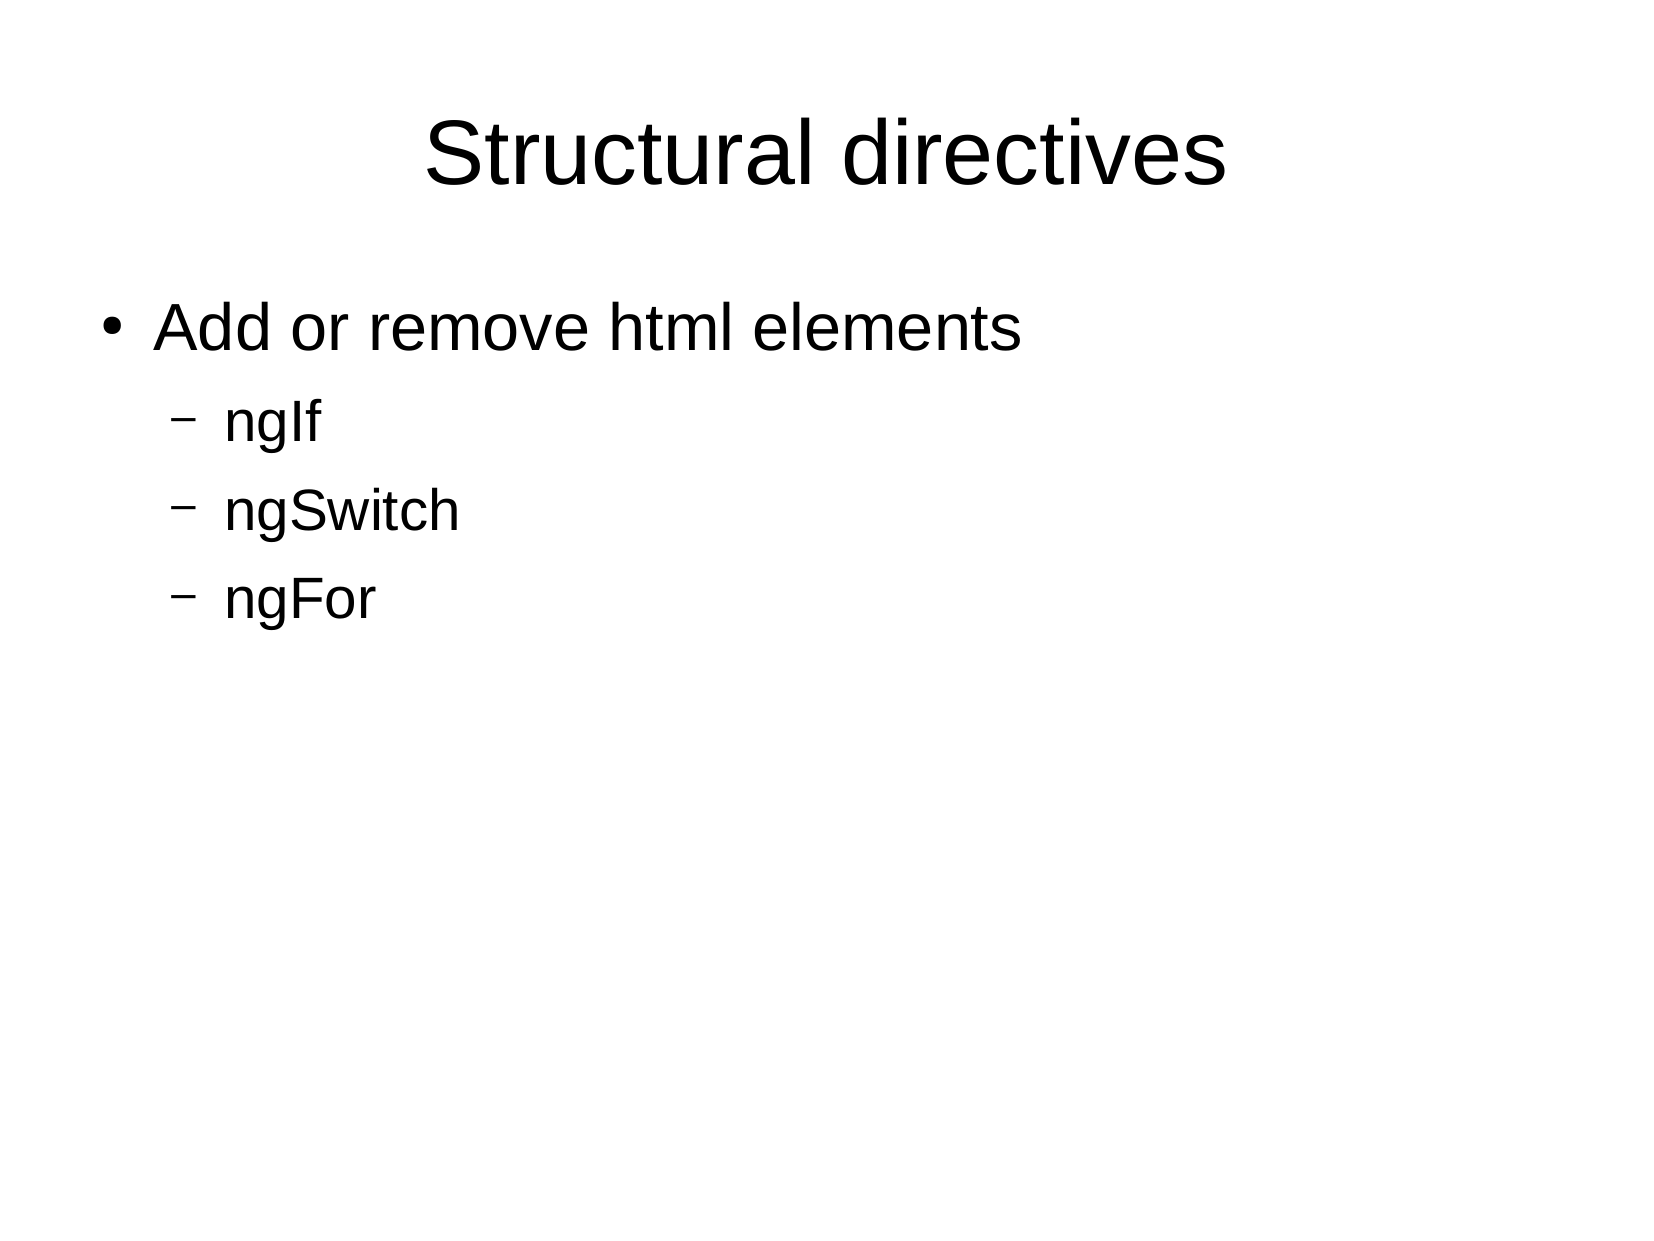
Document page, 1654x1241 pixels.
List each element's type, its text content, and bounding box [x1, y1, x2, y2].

title Structural directives [82, 49, 1571, 257]
list Add or remove html elements ngIf ngSwitch ngFor [82, 290, 1571, 1010]
